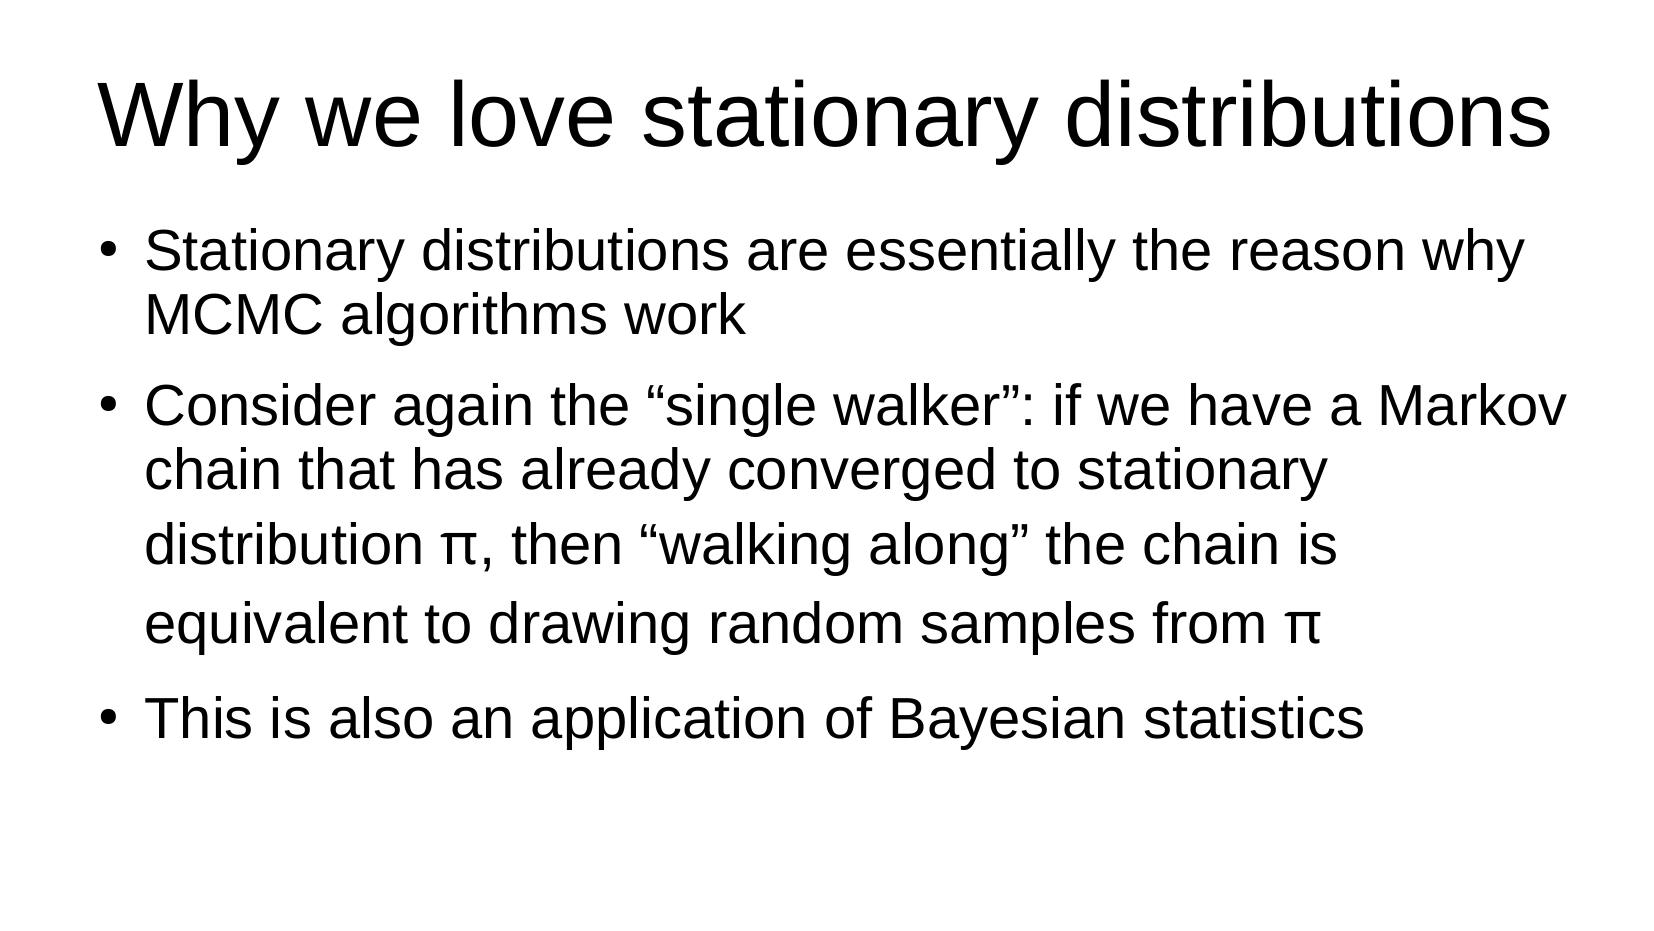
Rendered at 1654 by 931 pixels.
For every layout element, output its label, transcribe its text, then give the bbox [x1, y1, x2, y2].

title Why we love stationary distributions [82, 37, 1571, 193]
list Stationary distributions are essentially the reason why MCMC algorithms work Consider again the “single walker”: if we have a Markov chain that has already converged to stationary distribution π, then “walking along” the chain is equivalent to drawing random samples from π This is also an application of Bayesian statistics [82, 217, 1571, 758]
